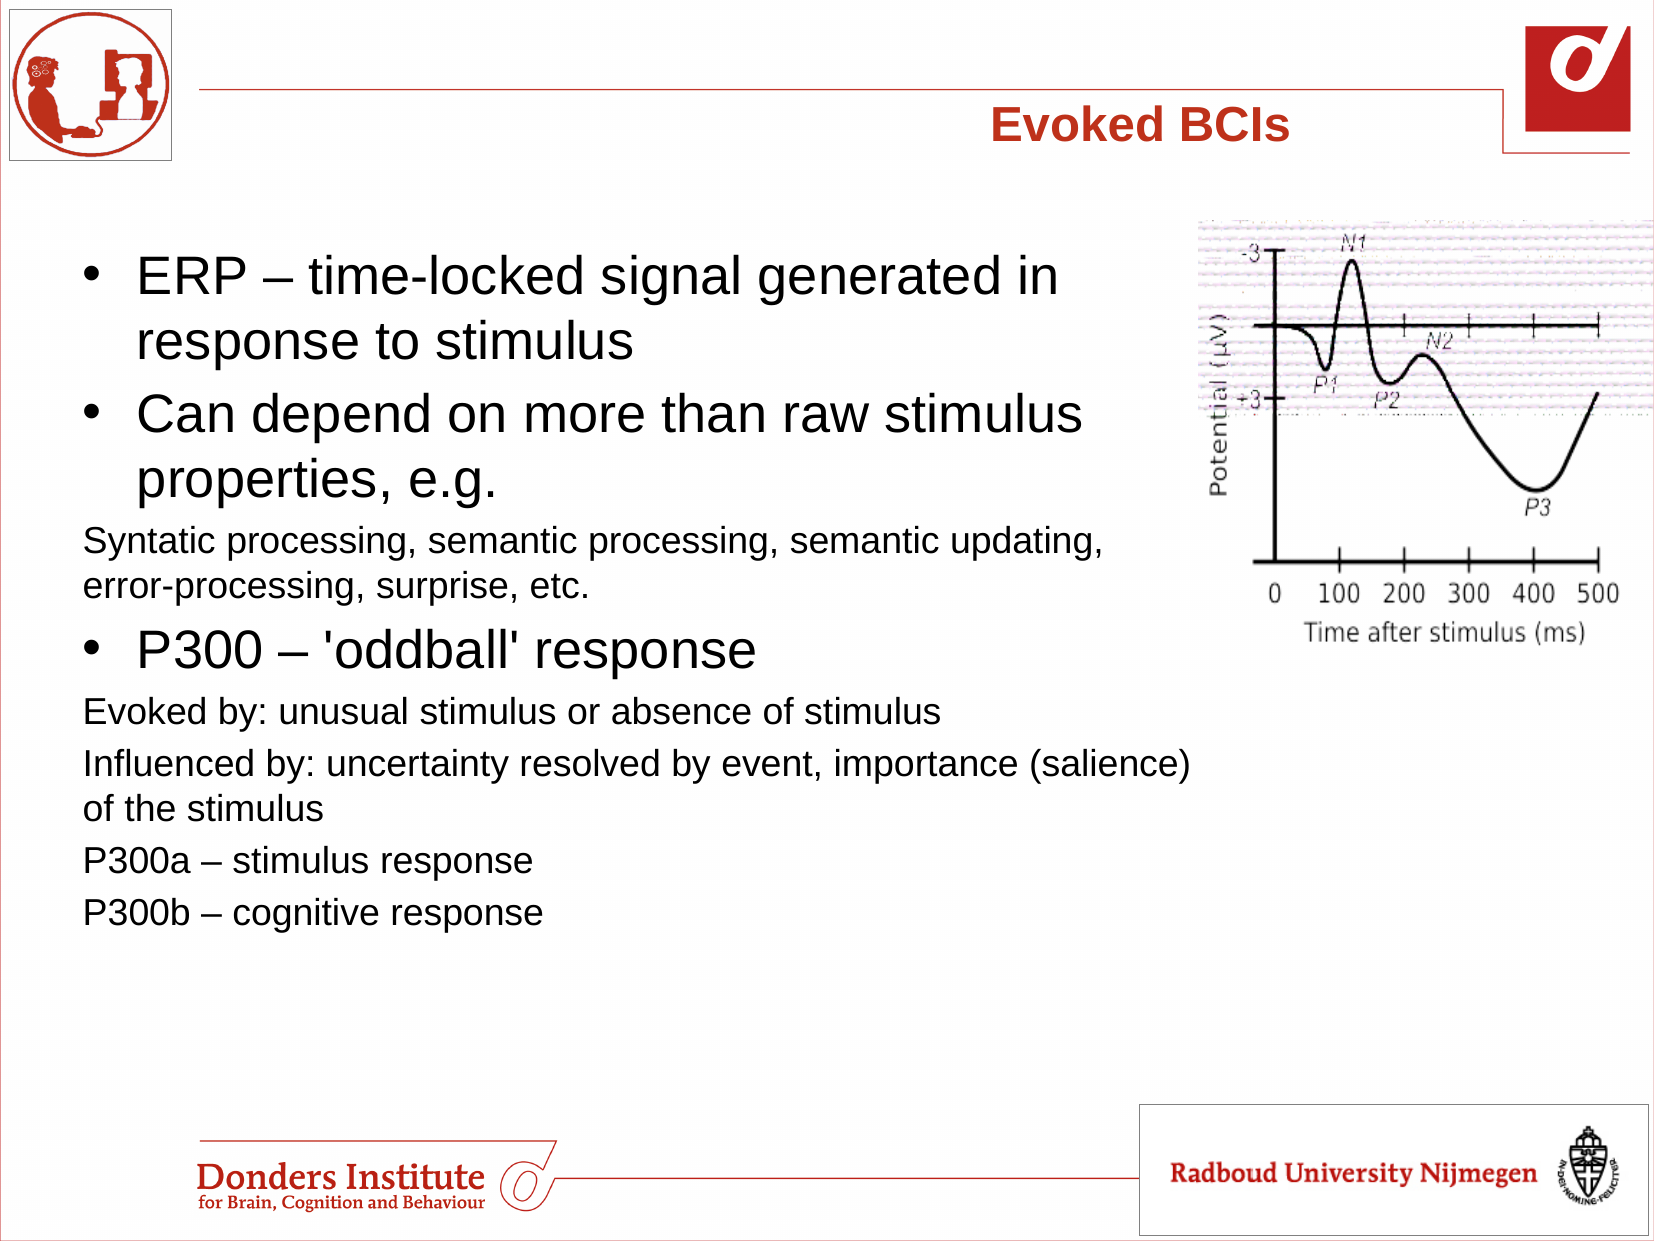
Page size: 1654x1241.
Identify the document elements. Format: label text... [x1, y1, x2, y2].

title Evoked BCIs [990, 90, 1592, 168]
list ERP – time-locked signal generated in response to stimulus Can depend on more than raw stimulus properties, e.g. Syntatic processing, semantic processing, semantic updating, error-processing, surprise, etc. P300 – 'oddball' response Evoked by: unusual stimulus or absence of stimulus Influenced by: uncertainty resolved by event, importance (salience) of the stimulus P300a – stimulus response P300b – cognitive response [82, 240, 1206, 1183]
picture [0, 0, 1654, 1241]
